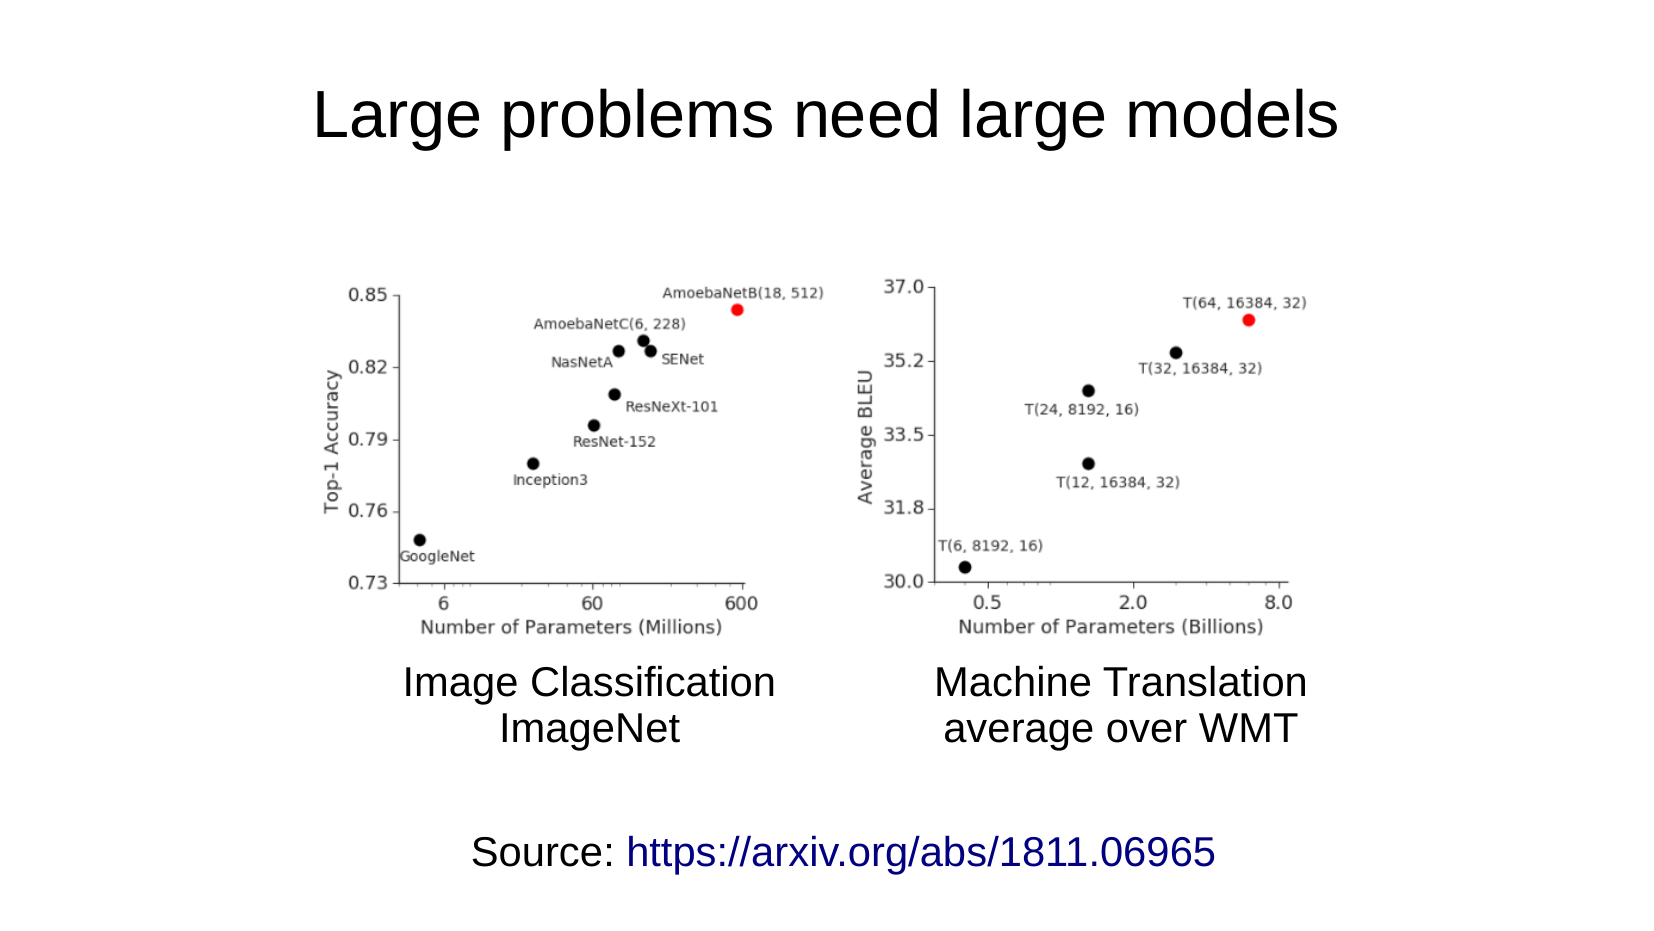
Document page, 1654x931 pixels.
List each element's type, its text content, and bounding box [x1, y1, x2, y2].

title Large problems need large models [82, 37, 1571, 193]
text_box Machine Translation average over WMT [898, 651, 1344, 806]
text_box Image Classification ImageNet [366, 651, 813, 806]
picture [306, 275, 1312, 639]
text_box Source: https://arxiv.org/abs/1811.06965 [456, 821, 1275, 921]
